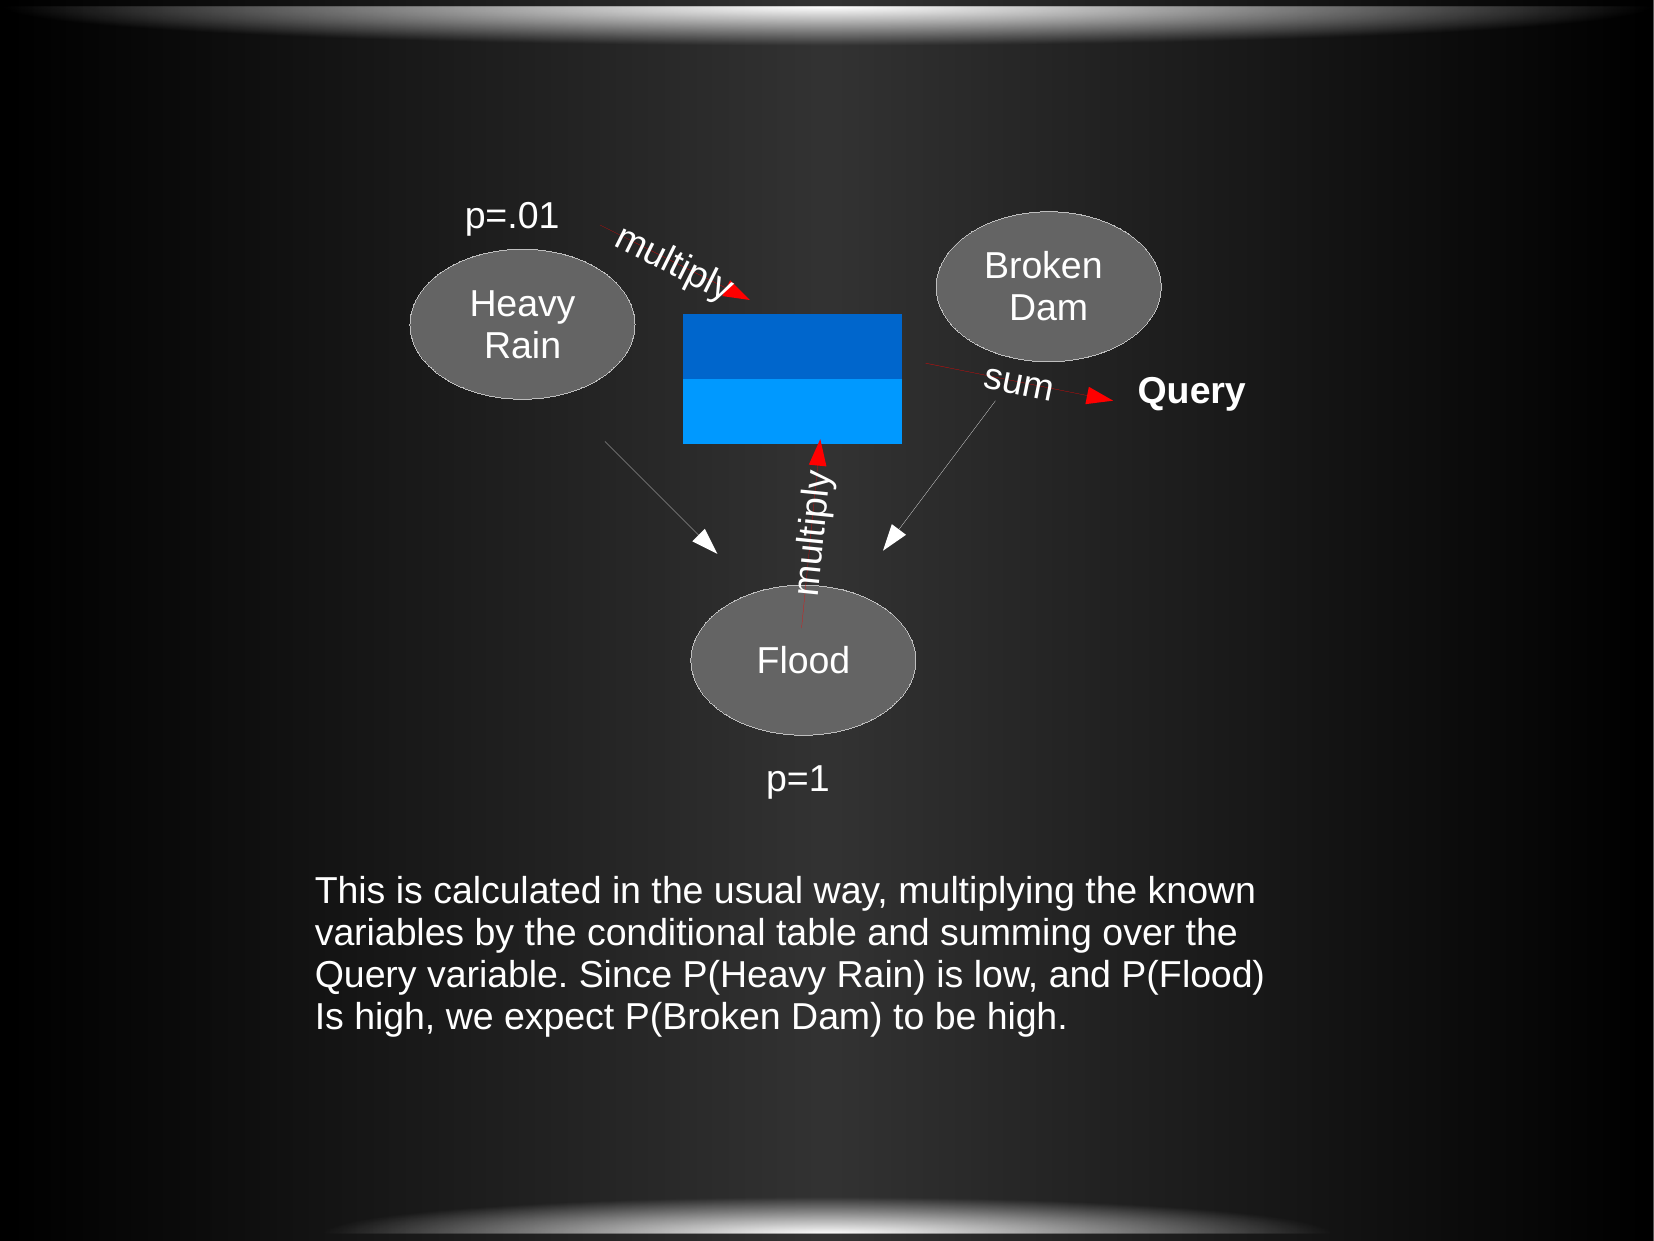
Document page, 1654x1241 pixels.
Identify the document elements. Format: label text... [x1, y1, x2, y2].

text_box Broken Dam [936, 211, 1162, 362]
text_box Flood [690, 585, 916, 736]
table_cell [792, 379, 902, 444]
picture [0, 0, 1654, 1241]
table_header [683, 314, 792, 379]
text_box Heavy Rain [409, 249, 636, 400]
table_header [792, 314, 902, 379]
text_box This is calculated in the usual way, multiplying the known variables by the conditional table and summing over the Query variable. Since P(Heavy Rain) is low, and P(Flood) Is high, we expect P(Broken Dam) to be high. [300, 862, 1279, 1046]
text_box Query [1122, 361, 1261, 420]
text_box p=1 [751, 750, 845, 808]
text_box p=.01 [450, 187, 575, 245]
table_cell [683, 379, 792, 444]
